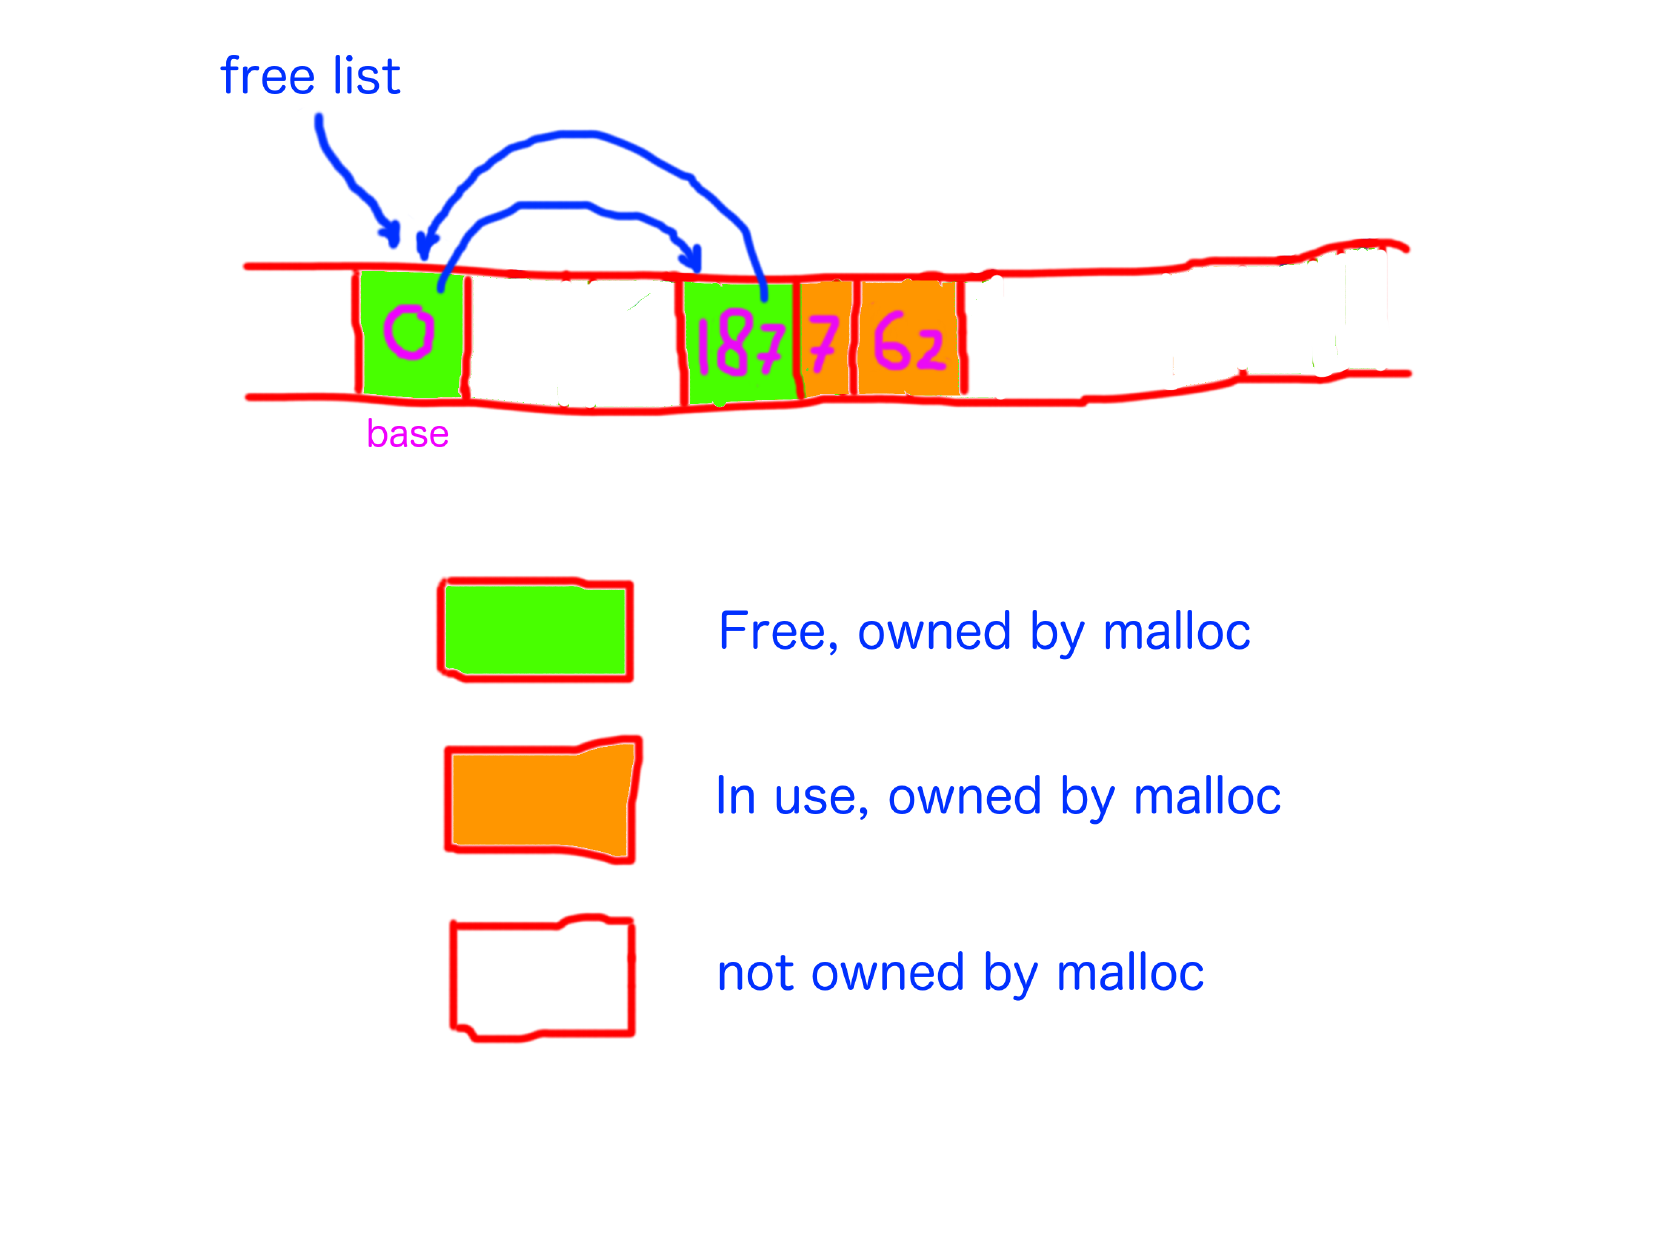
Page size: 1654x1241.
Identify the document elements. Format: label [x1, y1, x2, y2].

picture [195, 0, 1436, 1236]
